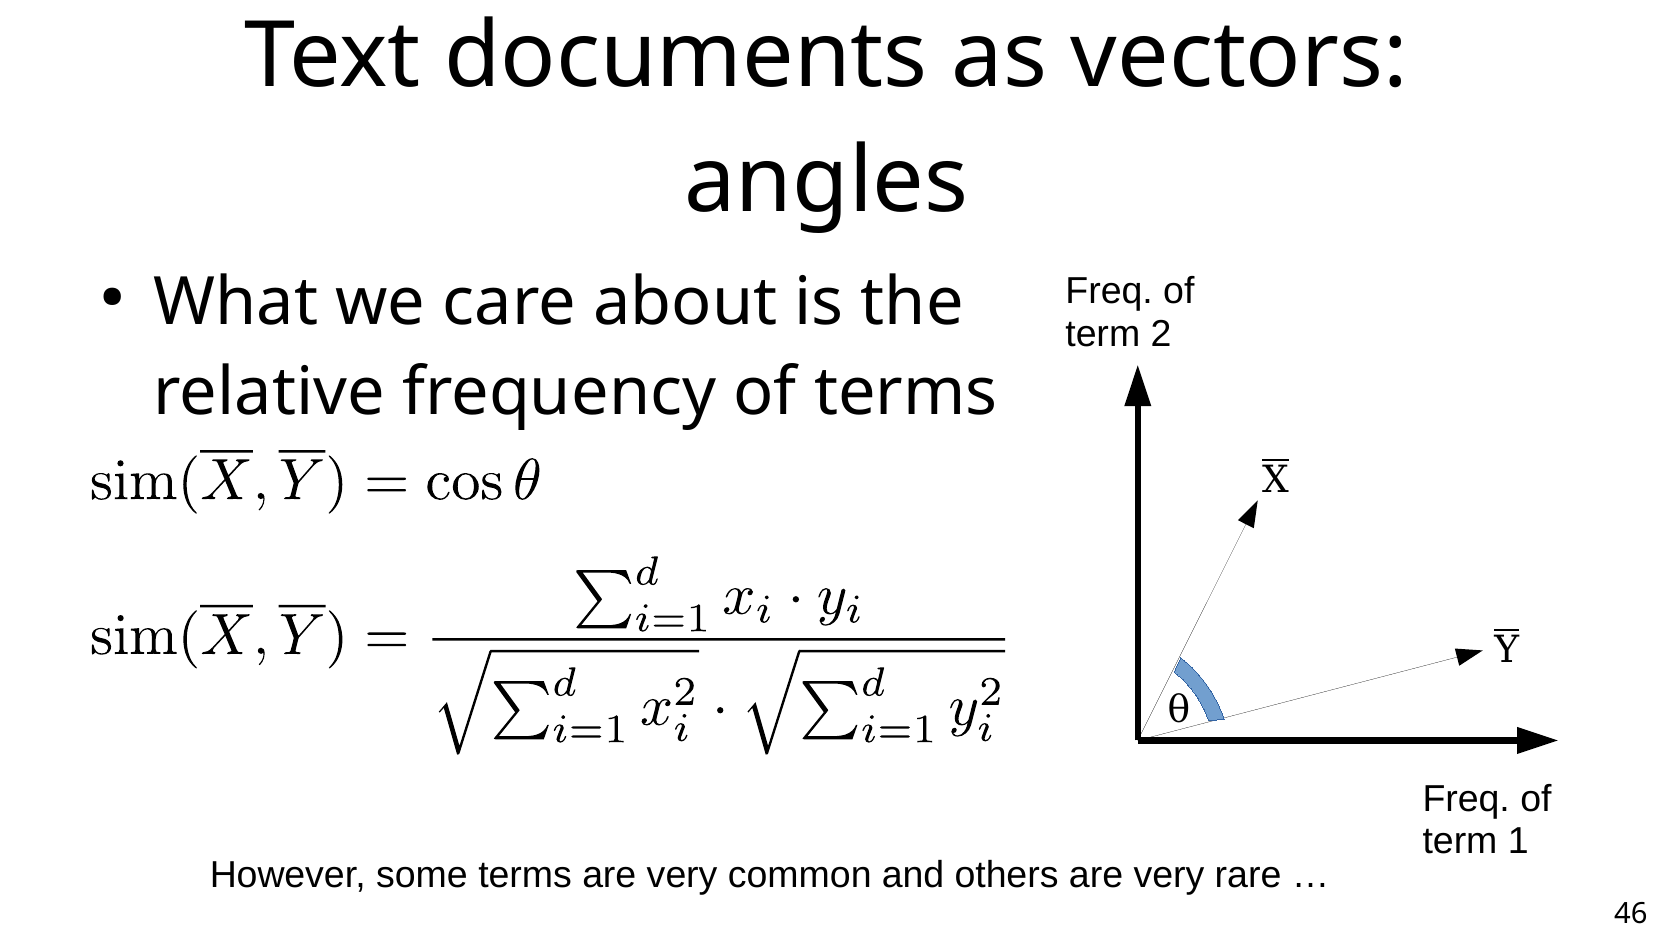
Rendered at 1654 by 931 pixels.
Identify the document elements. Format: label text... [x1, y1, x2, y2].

title Text documents as vectors: angles [82, 1, 1571, 226]
text_box [90, 556, 1006, 755]
text_box [90, 450, 542, 514]
text_box Freq. of term 2 [1050, 262, 1216, 362]
text_box [1174, 657, 1204, 680]
text_box [1213, 694, 1225, 721]
text_box However, some terms are very common and others are very rare … [195, 846, 1381, 916]
list What we care about is the relative frequency of terms [82, 253, 1036, 886]
text_box X [1247, 450, 1308, 509]
text_box Y [1479, 620, 1540, 679]
text_box θ [1152, 680, 1213, 739]
text_box Freq. of term 1 [1407, 770, 1573, 870]
